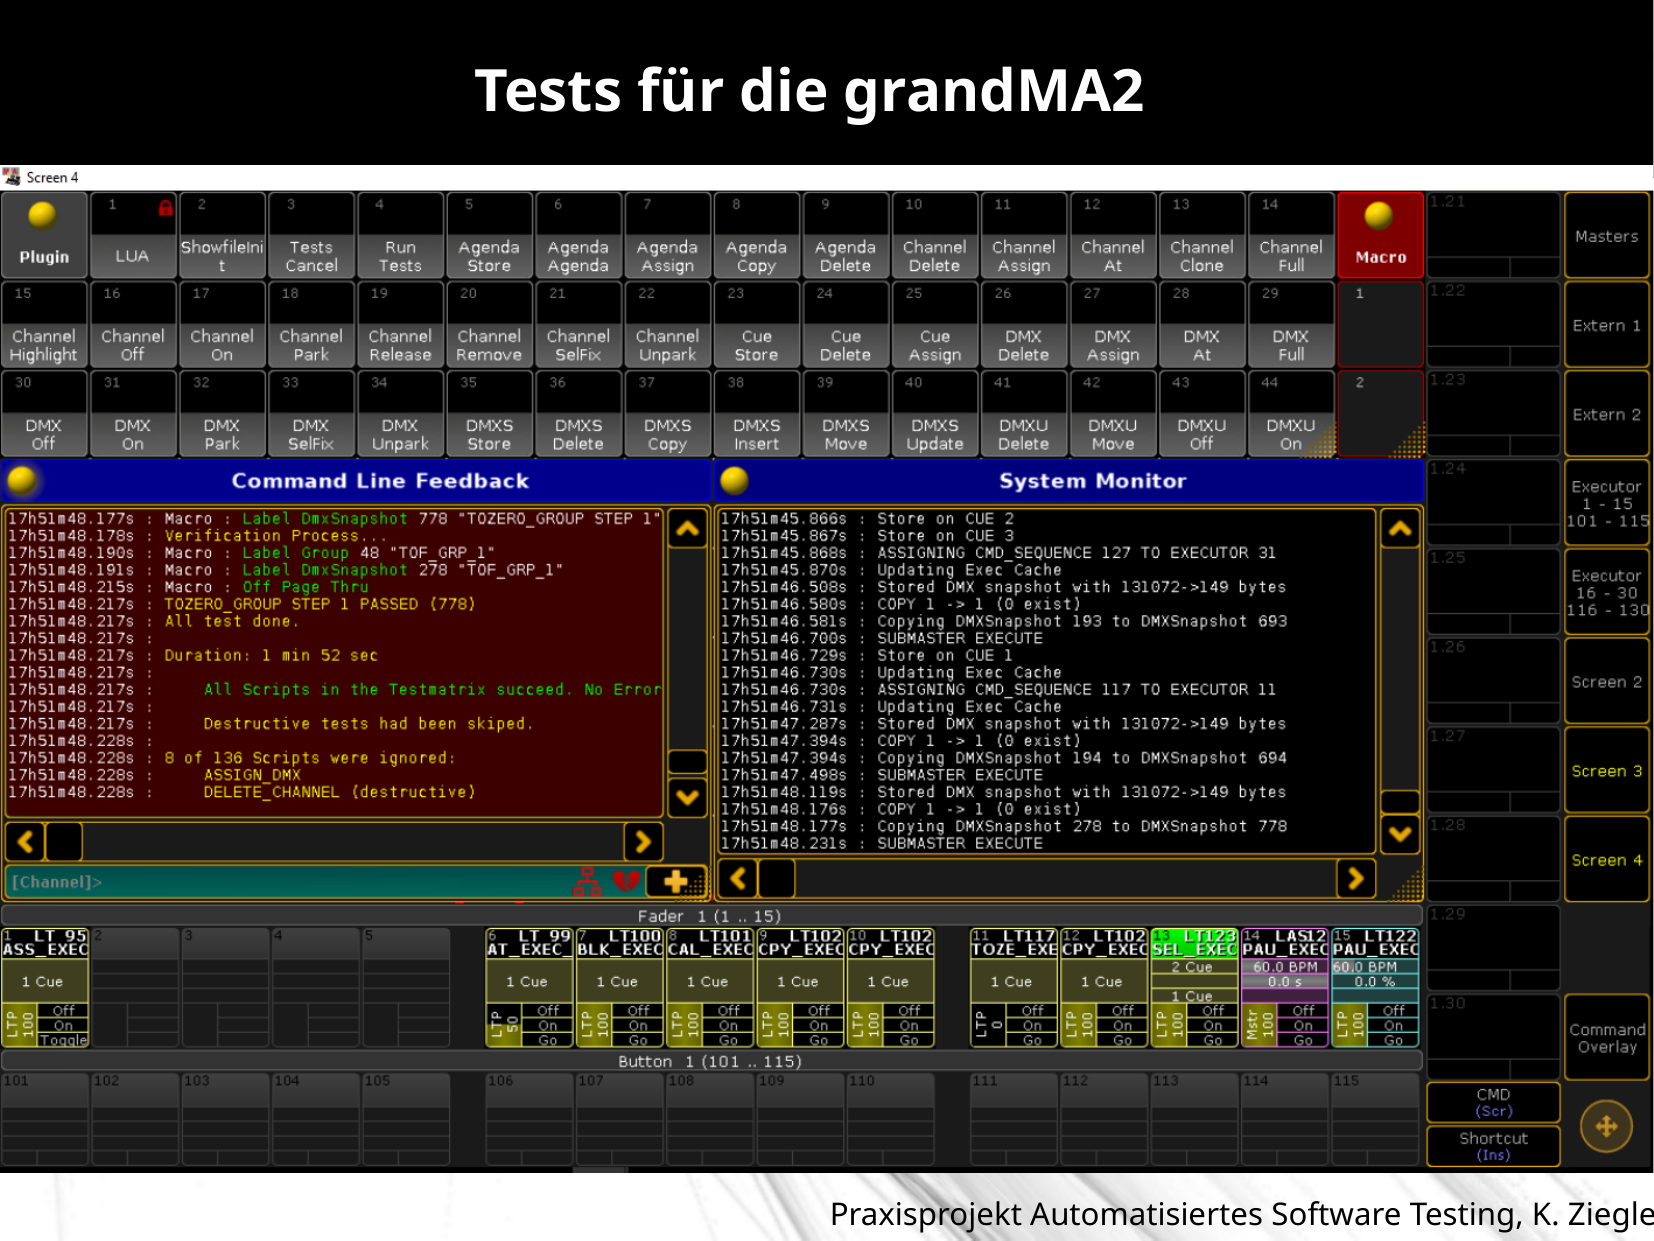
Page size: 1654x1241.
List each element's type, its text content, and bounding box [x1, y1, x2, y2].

picture [0, 165, 1654, 1241]
text_box [0, 0, 1654, 165]
text_box Tests für die grandMA2 [460, 42, 1111, 130]
text_box Praxisprojekt Automatisiertes Software Testing, K. Ziegler [814, 1184, 1654, 1241]
